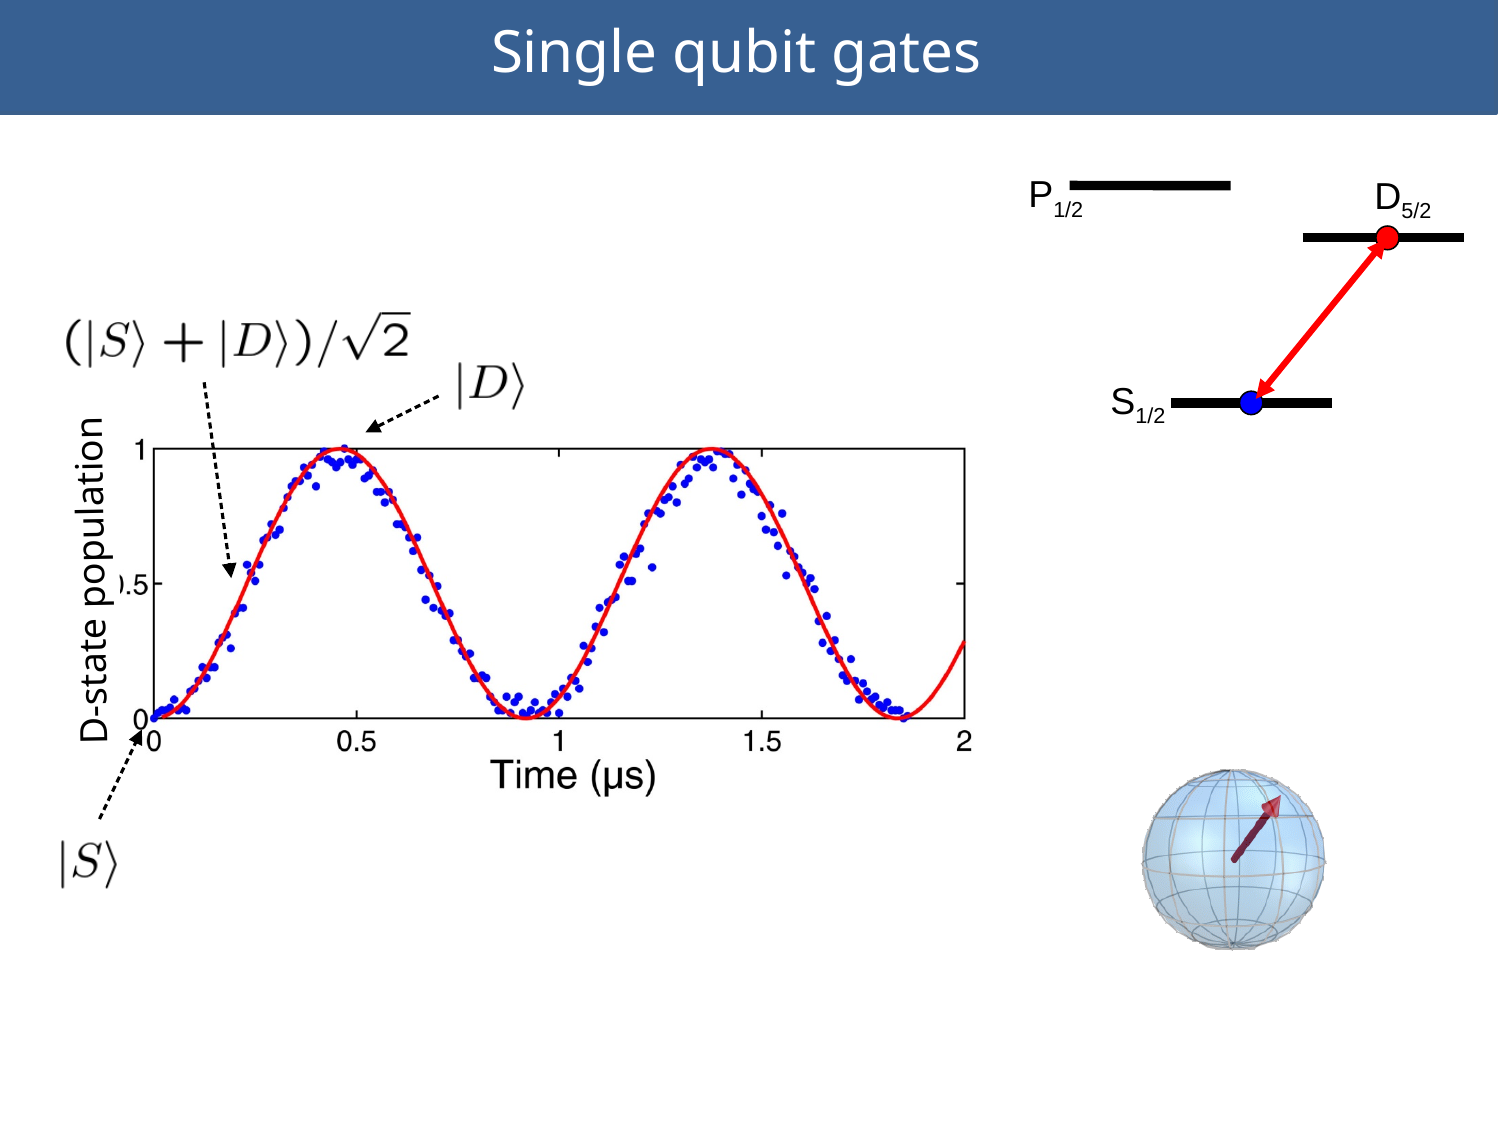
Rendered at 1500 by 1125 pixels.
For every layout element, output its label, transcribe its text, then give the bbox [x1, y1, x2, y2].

picture [118, 432, 996, 798]
list Single qubit gates [173, 12, 1299, 119]
text_box [52, 473, 119, 916]
text_box D5/2 [1359, 163, 1447, 231]
text_box [1375, 231, 1400, 250]
picture [454, 358, 528, 414]
text_box D-state population [56, 400, 123, 760]
text_box S1/2 [1095, 368, 1181, 436]
picture [63, 308, 416, 371]
text_box [1239, 391, 1263, 415]
picture [1086, 752, 1380, 968]
picture [58, 835, 121, 895]
text_box P1/2 [1013, 162, 1099, 230]
